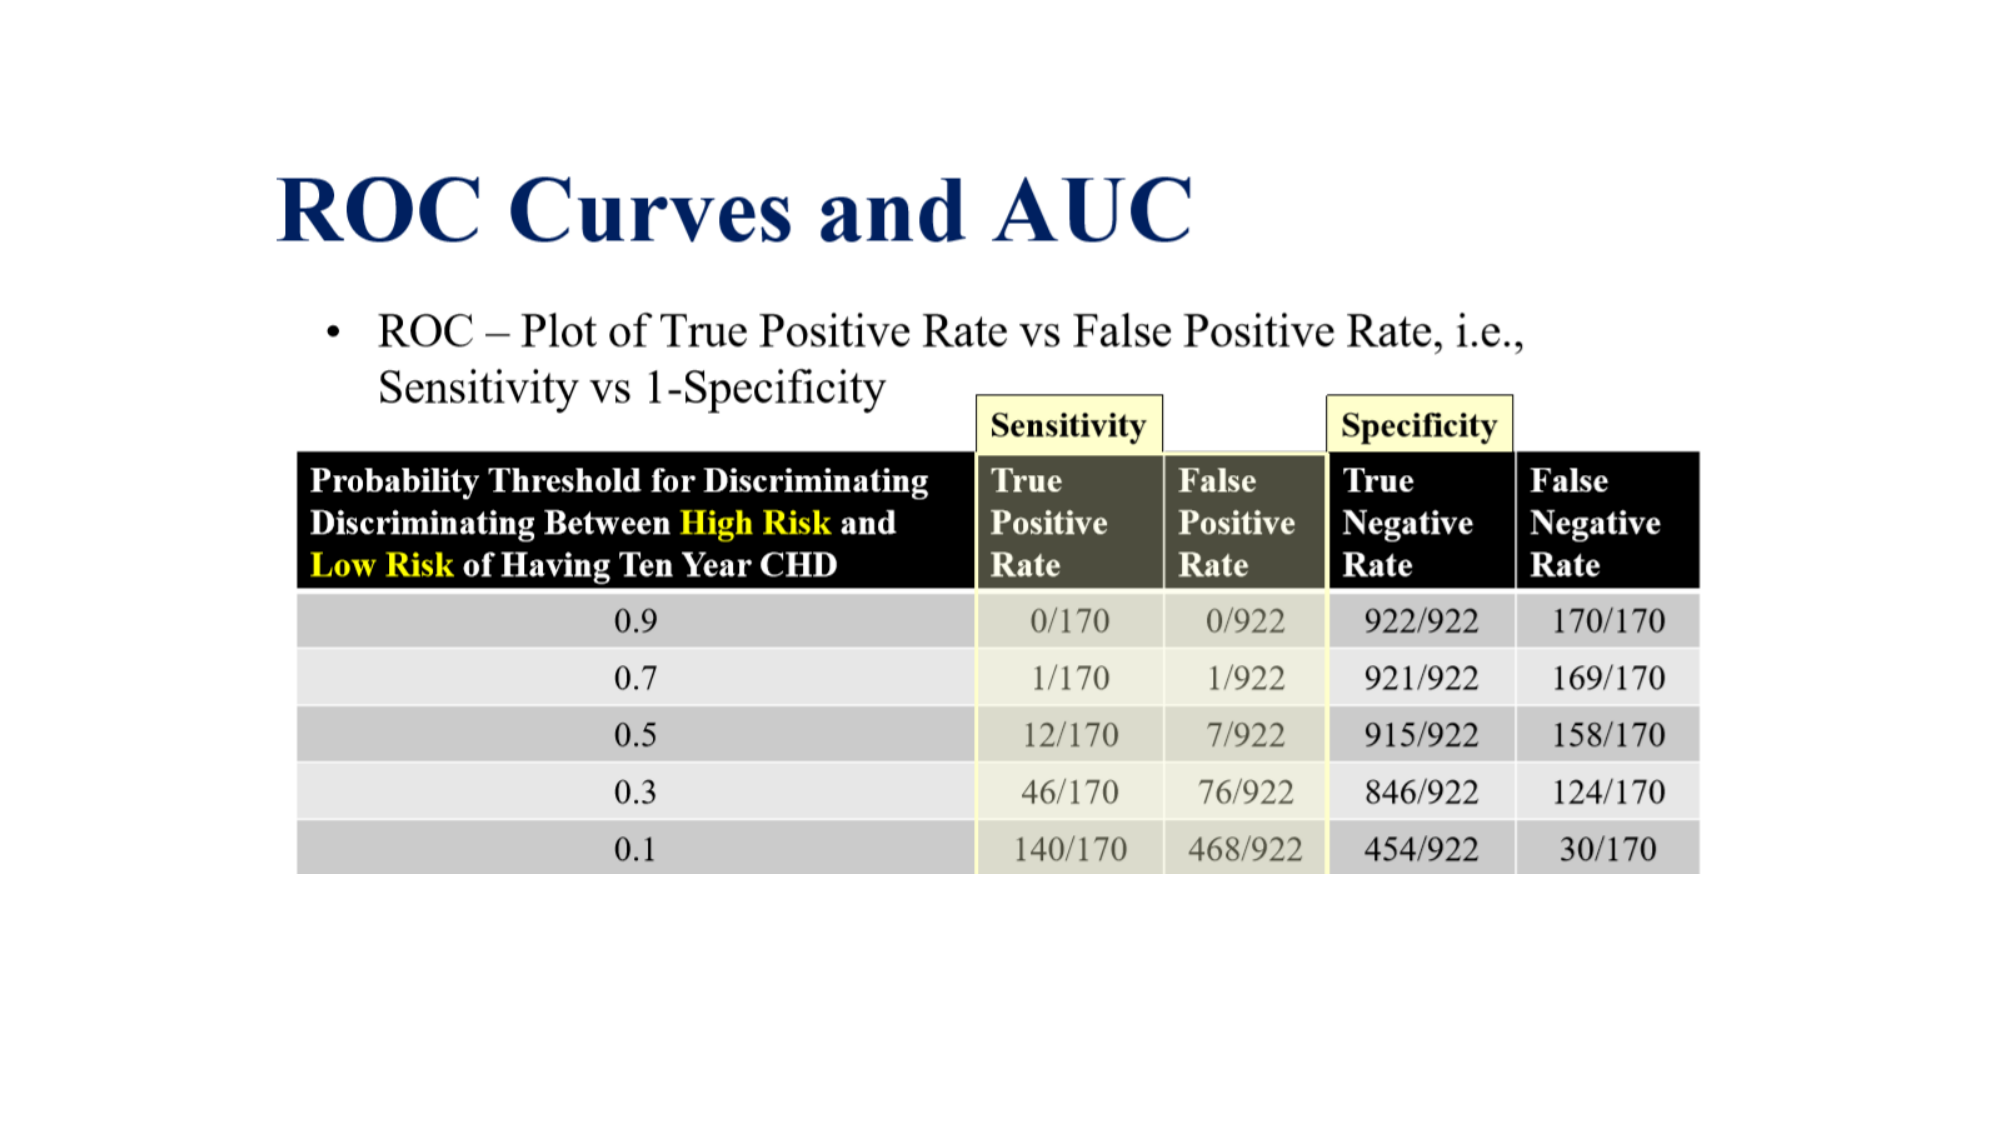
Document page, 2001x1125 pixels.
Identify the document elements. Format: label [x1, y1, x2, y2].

picture [248, 154, 1701, 875]
